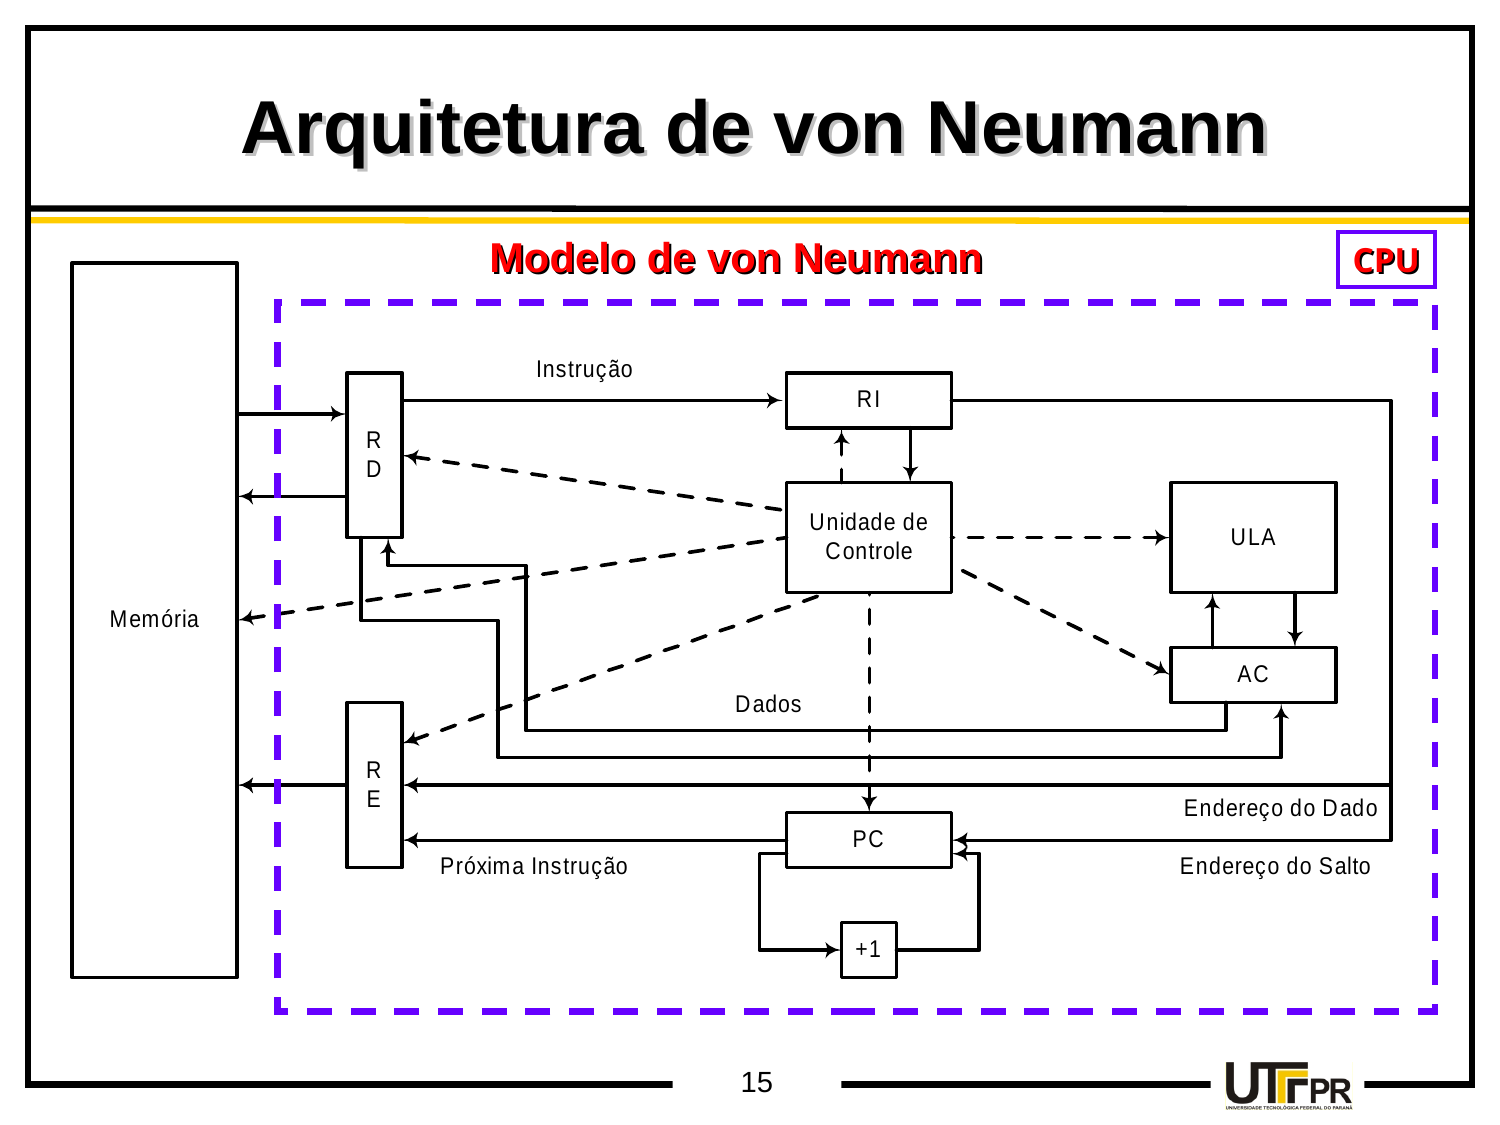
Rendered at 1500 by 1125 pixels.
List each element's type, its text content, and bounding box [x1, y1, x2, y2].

picture [1225, 1062, 1353, 1110]
chart [64, 255, 1424, 986]
title Arquitetura de von Neumann [225, 85, 1285, 180]
list Modelo de von Neumann [72, 231, 1337, 255]
text_box CPU [1337, 231, 1436, 288]
